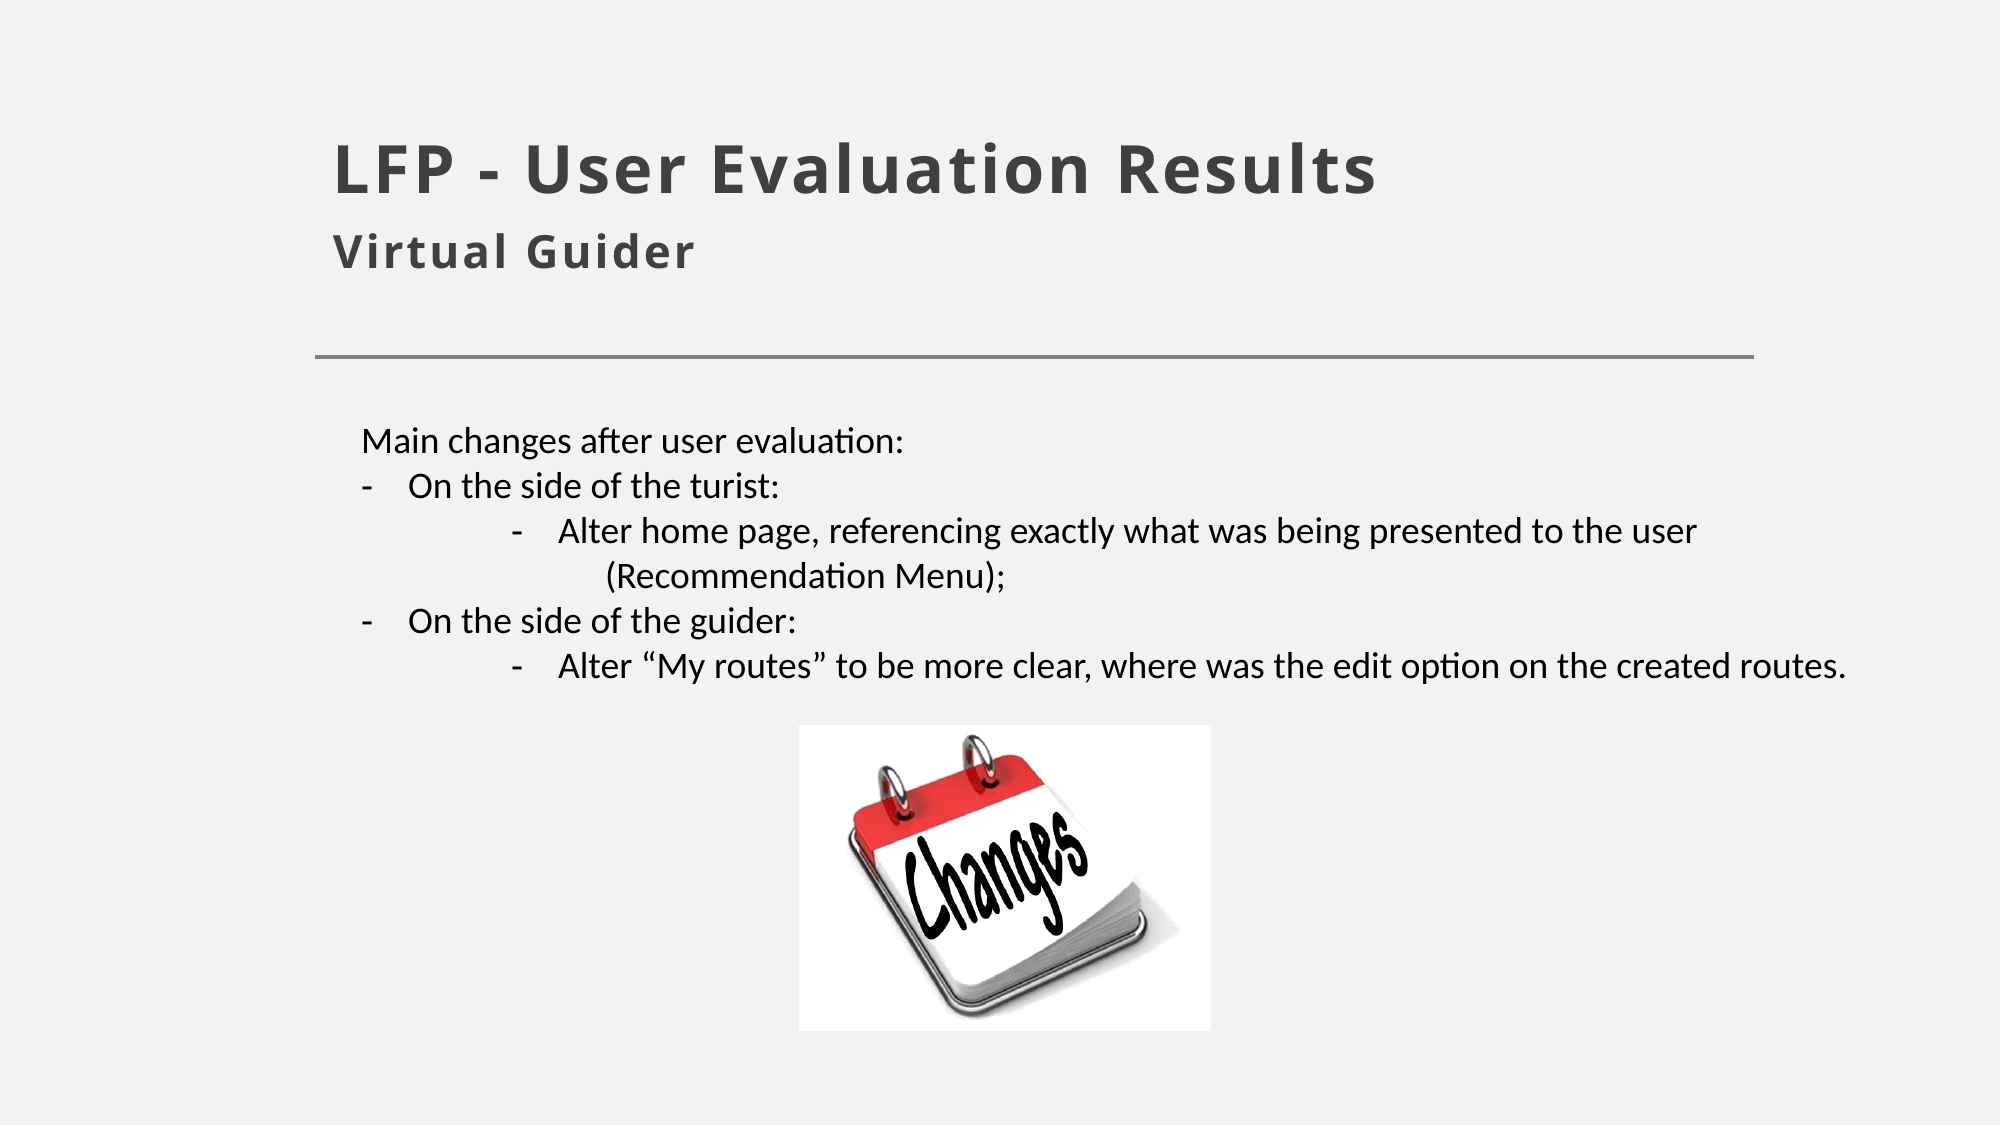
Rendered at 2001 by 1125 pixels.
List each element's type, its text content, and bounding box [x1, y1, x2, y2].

text_box Main changes after user evaluation: On the side of the turist: Alter home page, referencing exactly what was being presented to the user (Recommendation Menu); On the side of the guider: Alter “My routes” to be more clear, where was the edit option on the created routes. [346, 408, 1906, 697]
title LFP - User Evaluation Results Virtual Guider [315, 72, 1754, 294]
picture [799, 725, 1211, 1031]
